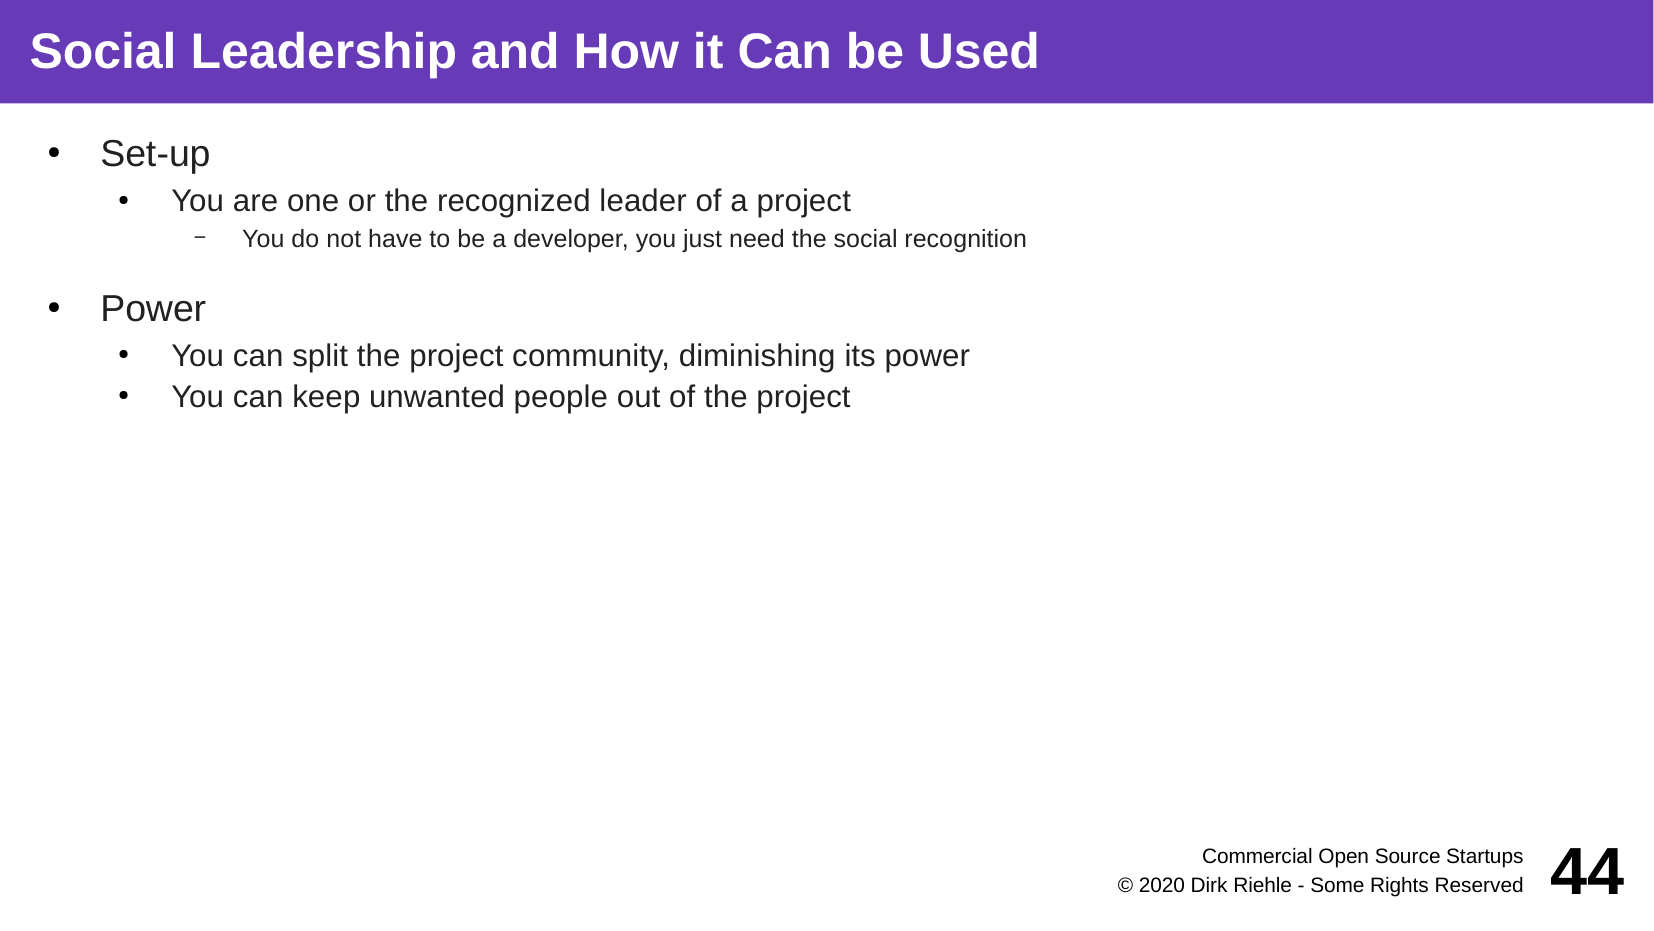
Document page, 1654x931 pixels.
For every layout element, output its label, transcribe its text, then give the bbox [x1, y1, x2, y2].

title Social Leadership and How it Can be Used [0, 0, 1654, 104]
list Set-up You are one or the recognized leader of a project You do not have to be a developer, you just need the social recognition Power You can split the project community, diminishing its power You can keep unwanted people out of the project [29, 132, 1625, 813]
